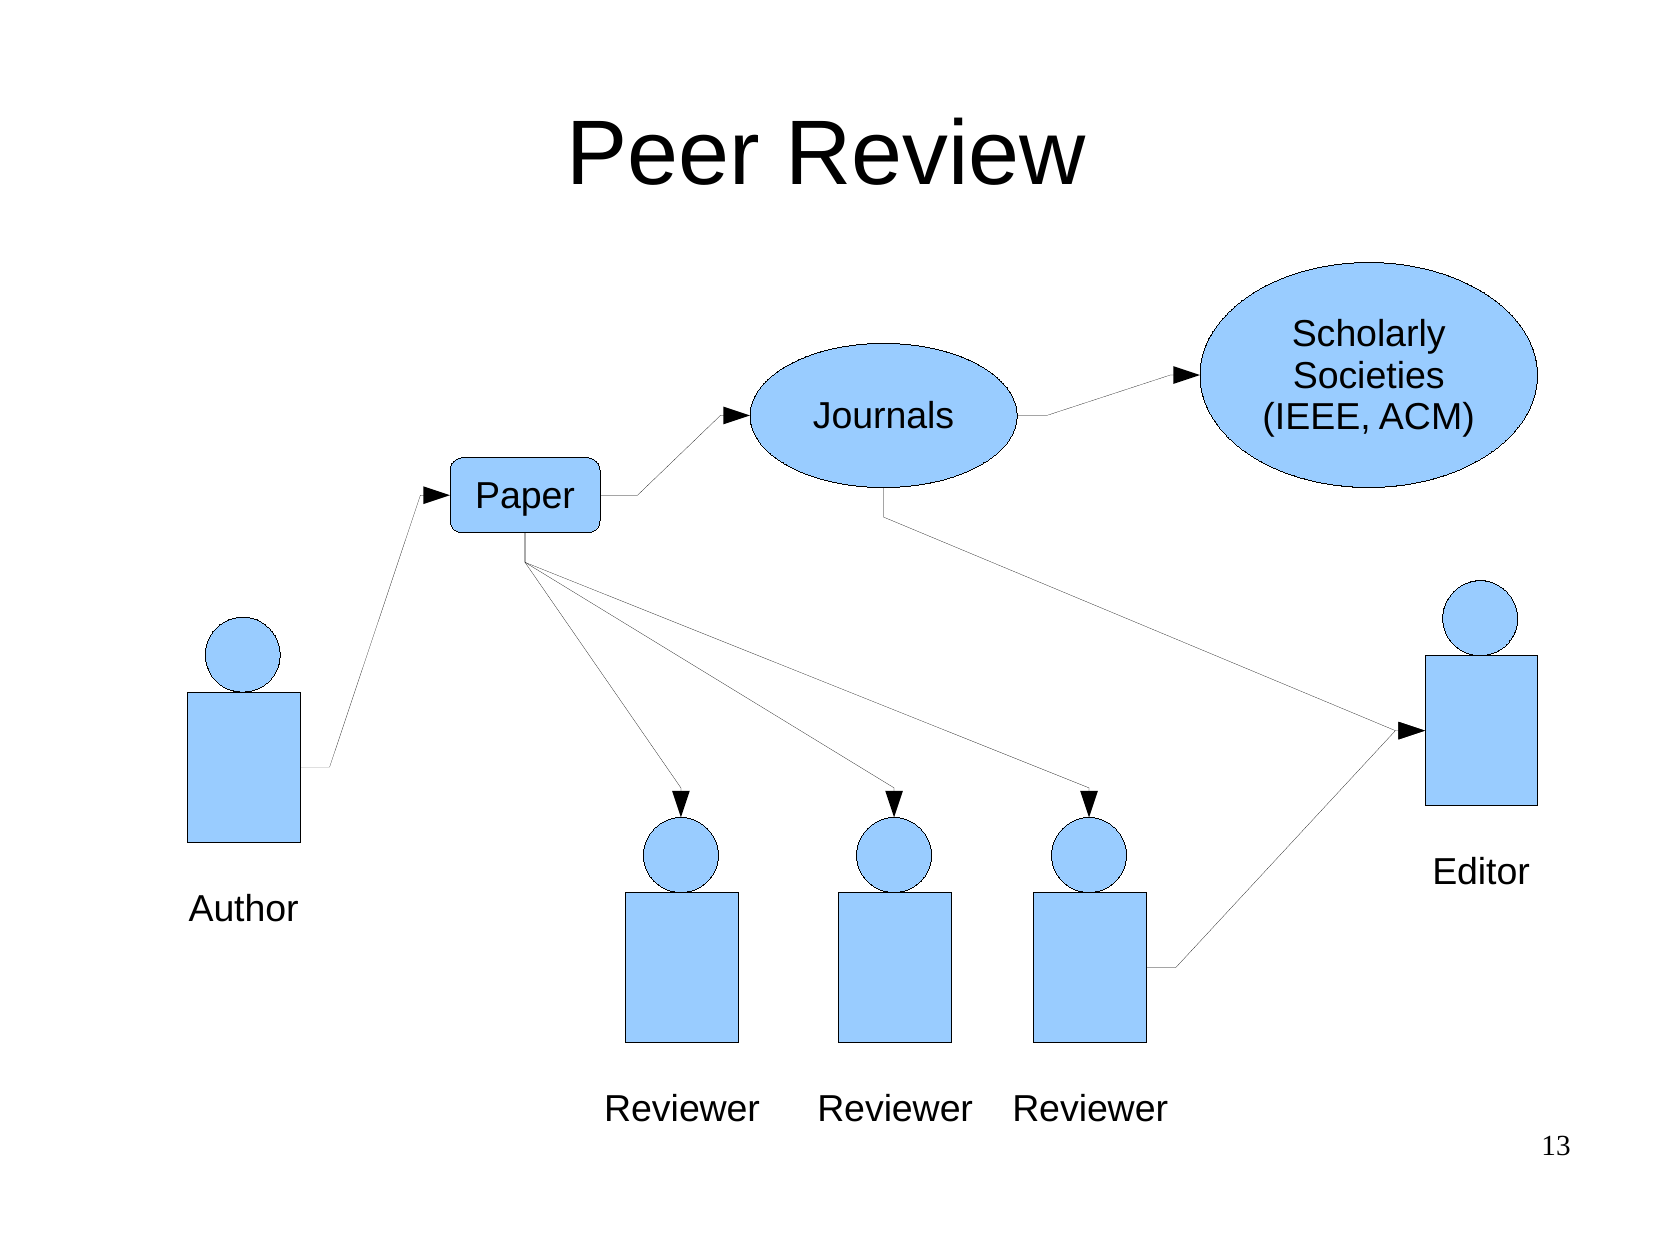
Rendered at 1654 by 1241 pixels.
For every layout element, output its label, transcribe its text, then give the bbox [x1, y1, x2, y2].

text_box Author [150, 879, 338, 937]
text_box Paper [450, 457, 601, 533]
text_box [187, 617, 301, 843]
text_box [838, 817, 952, 1043]
text_box [1033, 817, 1147, 1043]
text_box [1425, 580, 1538, 806]
text_box Journals [750, 343, 1018, 488]
text_box Reviewer [588, 1079, 776, 1137]
title Peer Review [82, 49, 1571, 257]
text_box [625, 817, 739, 1043]
text_box Scholarly Societies (IEEE, ACM) [1200, 262, 1538, 488]
text_box Reviewer [801, 1079, 989, 1137]
text_box Reviewer [996, 1079, 1184, 1137]
text_box Editor [1387, 843, 1576, 901]
